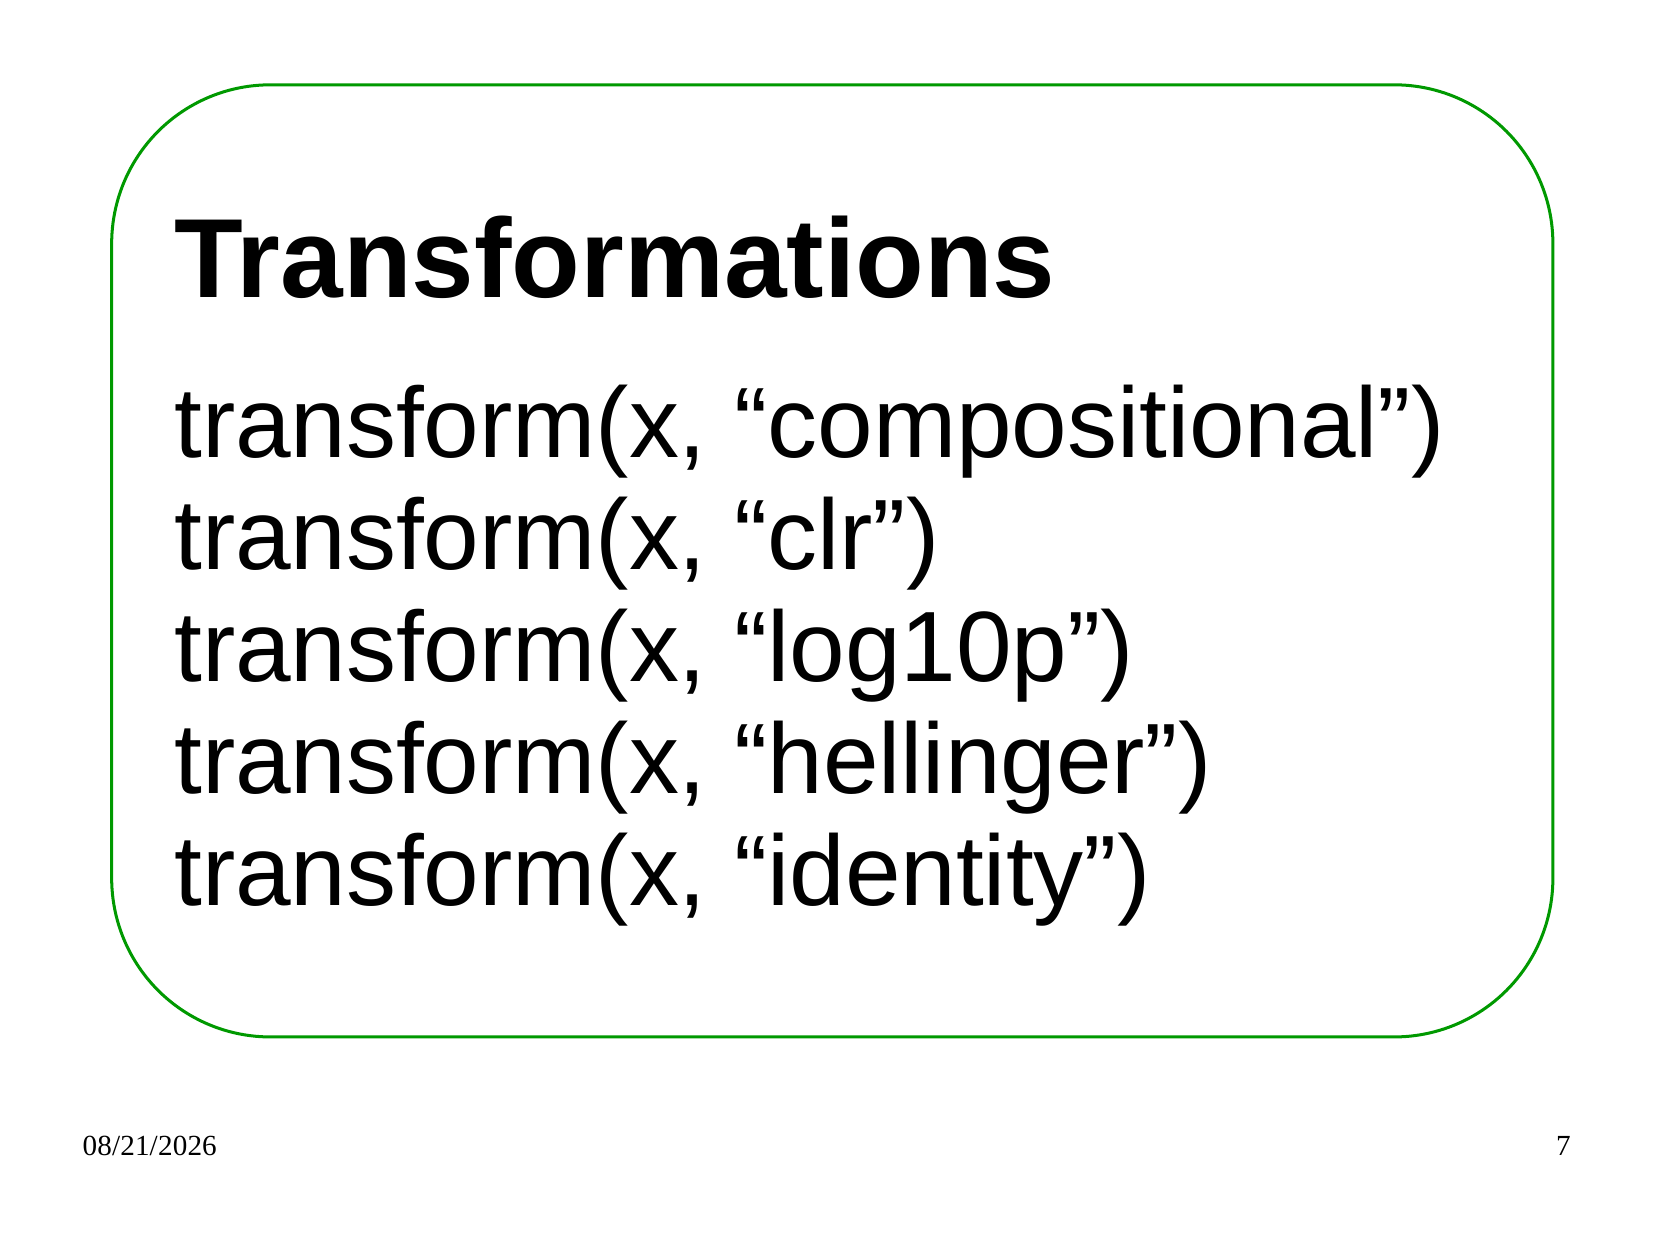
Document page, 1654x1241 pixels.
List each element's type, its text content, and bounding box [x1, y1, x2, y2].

text_box Transformations transform(x, “compositional”) transform(x, “clr”) transform(x, “log10p”) transform(x, “hellinger”) transform(x, “identity”) [111, 84, 1553, 1037]
